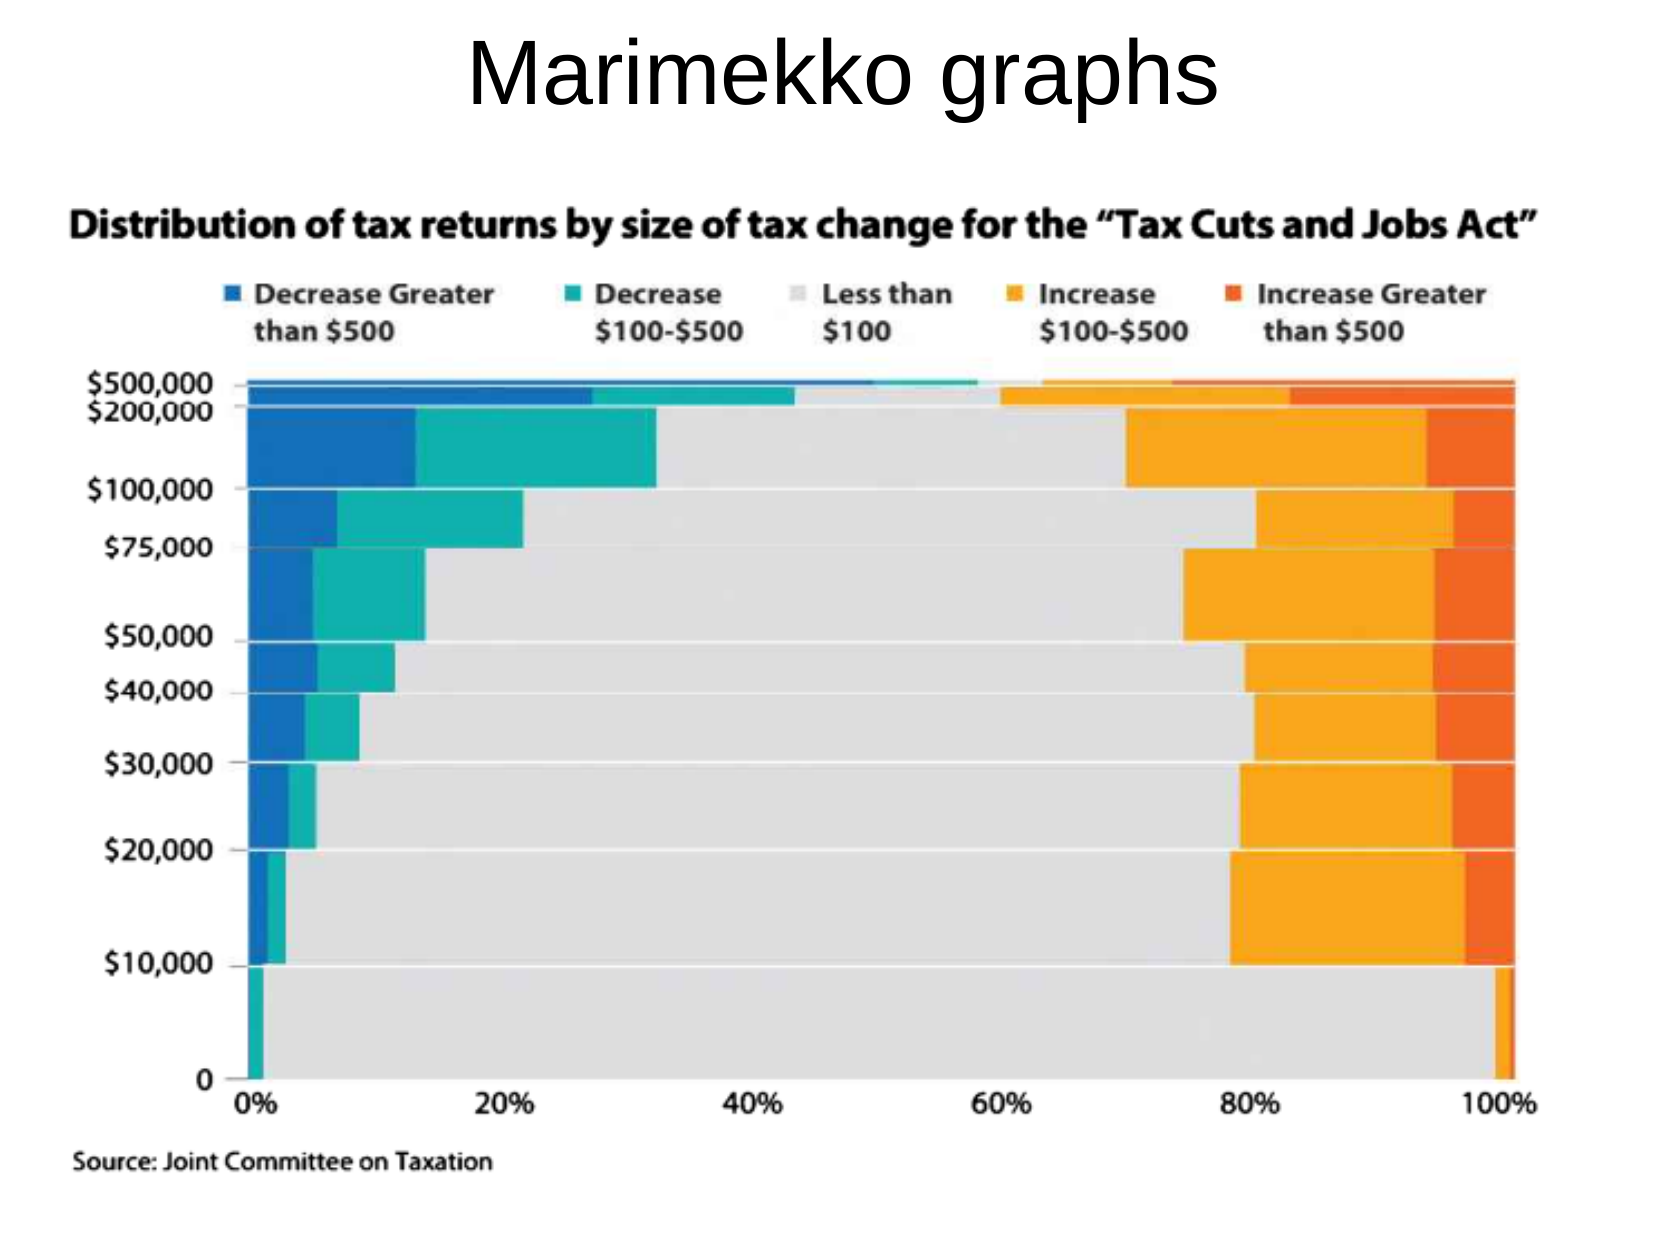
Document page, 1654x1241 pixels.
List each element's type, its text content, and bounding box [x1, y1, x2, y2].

picture [32, 164, 1621, 1224]
text_box Marimekko graphs [202, 0, 1486, 176]
